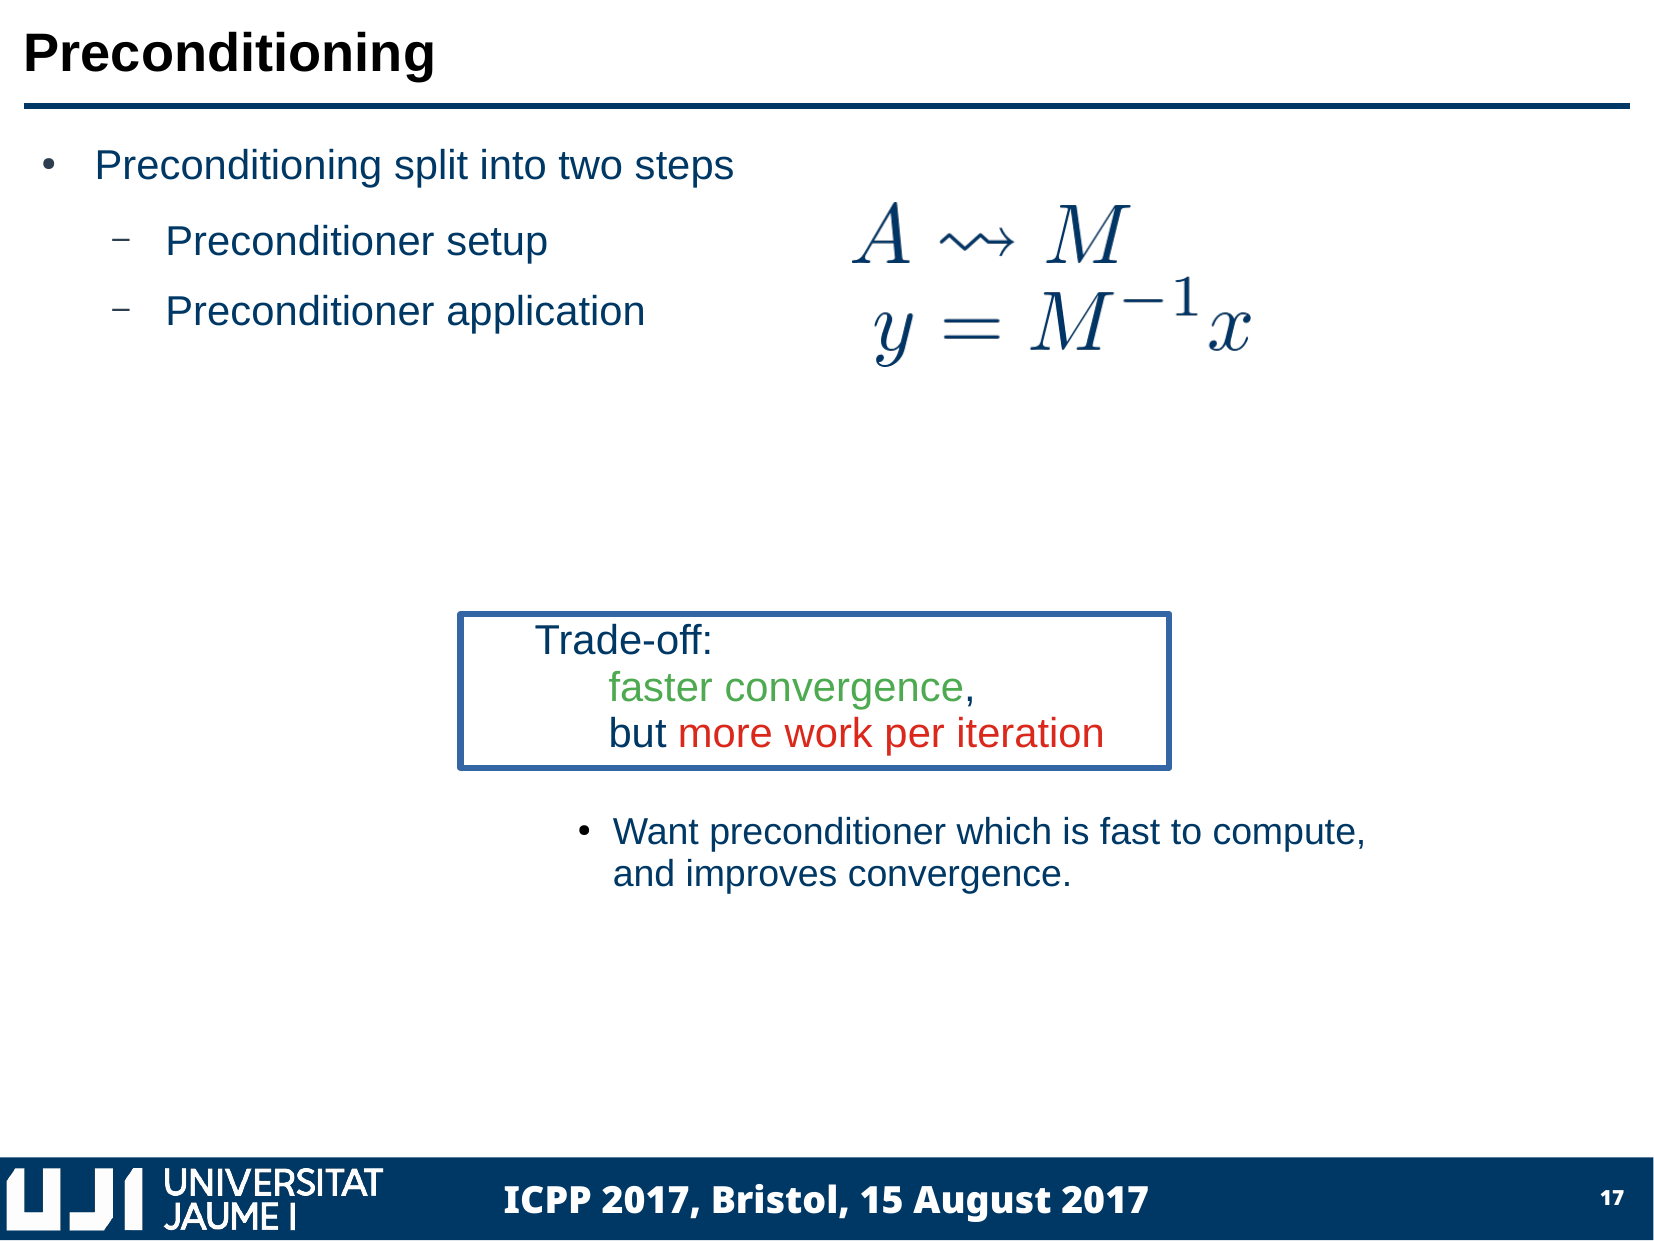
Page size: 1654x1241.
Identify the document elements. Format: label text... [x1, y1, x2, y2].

text_box Trade-off: faster convergence, but more work per iteration [460, 614, 1170, 768]
text_box Want preconditioner which is fast to compute, and improves convergence. [562, 803, 1382, 902]
title Preconditioning [23, 0, 1630, 107]
picture [874, 276, 1251, 367]
picture [852, 202, 1131, 263]
picture [0, 1158, 390, 1241]
list Preconditioning split into two steps Preconditioner setup Preconditioner application [23, 141, 808, 1134]
